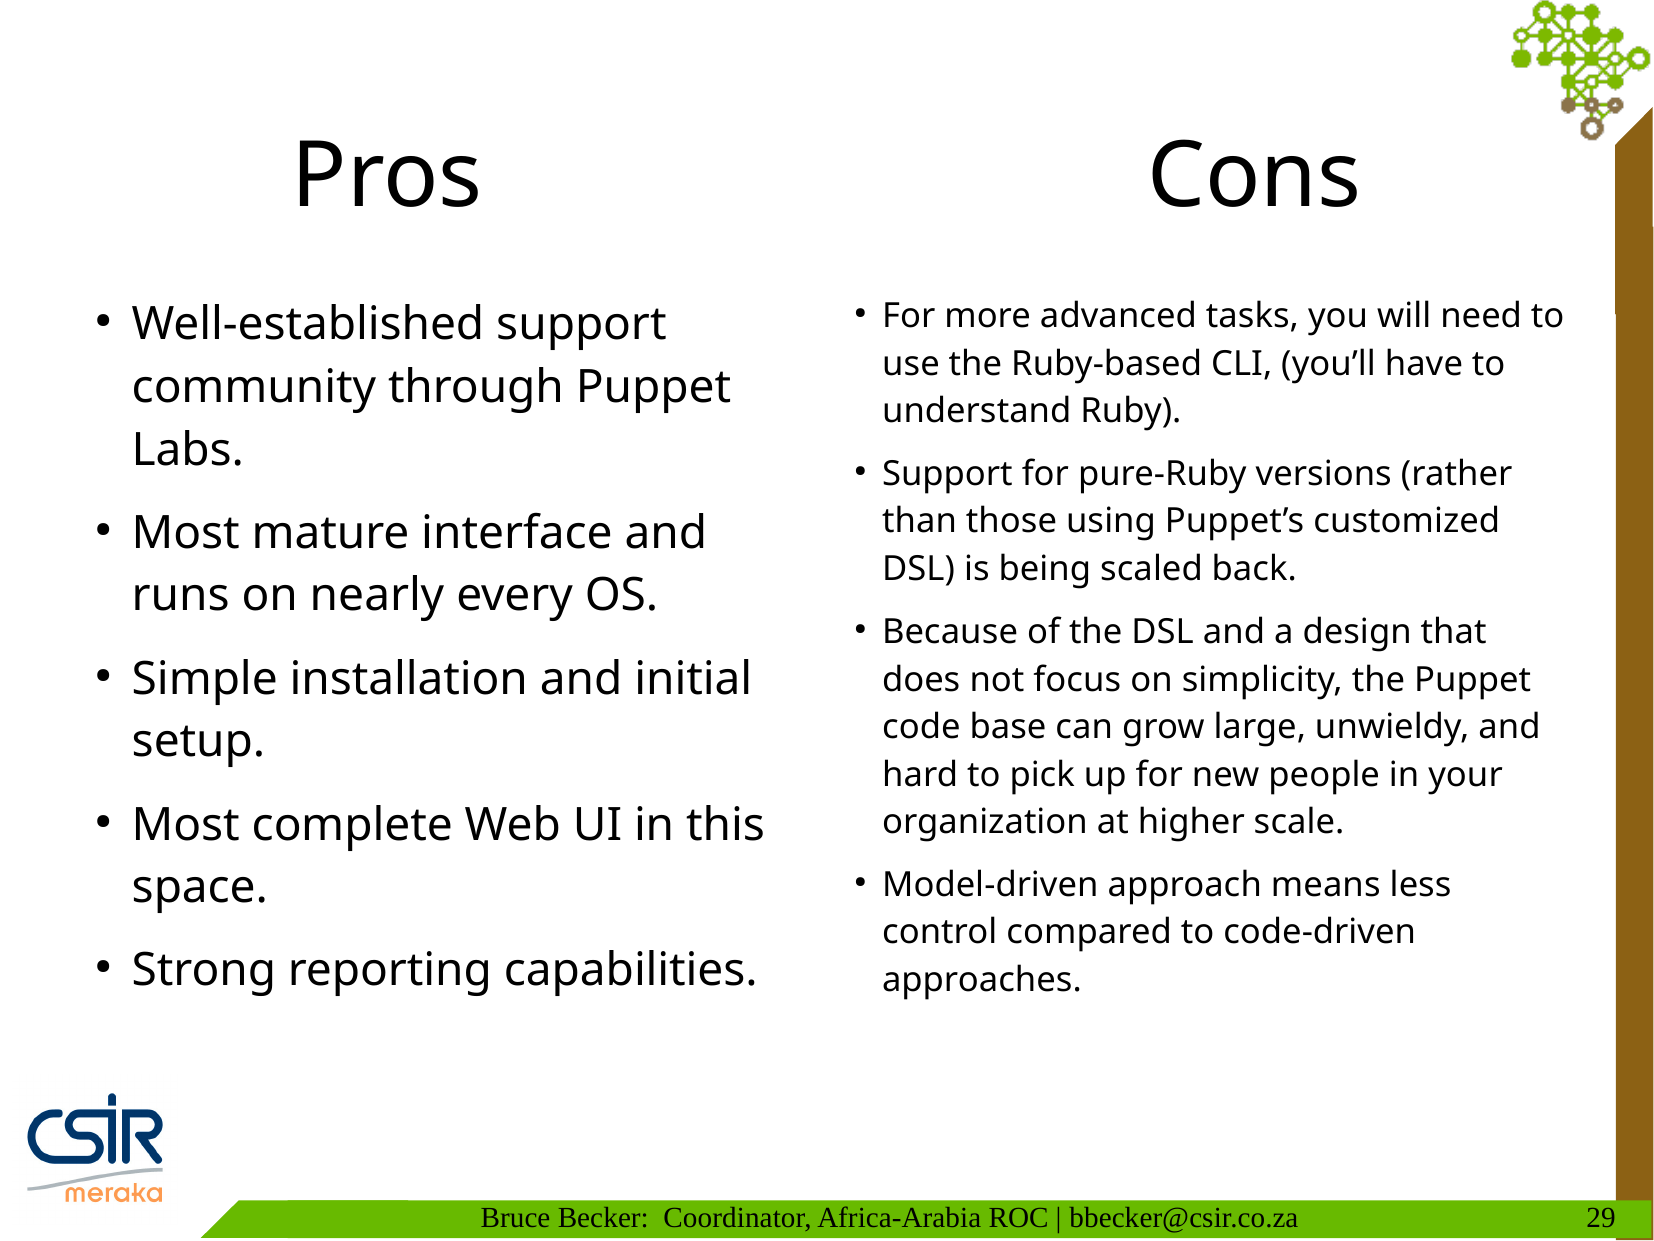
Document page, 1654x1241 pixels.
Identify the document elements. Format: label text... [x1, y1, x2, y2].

picture [1503, 0, 1654, 144]
picture [12, 1074, 178, 1225]
list Well-established support community through Puppet Labs. Most mature interface and runs on nearly every OS. Simple installation and initial setup. Most complete Web UI in this space. Strong reporting capabilities. [82, 290, 809, 1010]
list For more advanced tasks, you will need to use the Ruby-based CLI, (you’ll have to understand Ruby). Support for pure-Ruby versions (rather than those using Puppet’s customized DSL) is being scaled back. Because of the DSL and a design that does not focus on simplicity, the Puppet code base can grow large, unwieldy, and hard to pick up for new people in your organization at higher scale. Model-driven approach means less control compared to code-driven approaches. [845, 290, 1572, 1010]
title Pros Cons [82, 67, 1571, 275]
